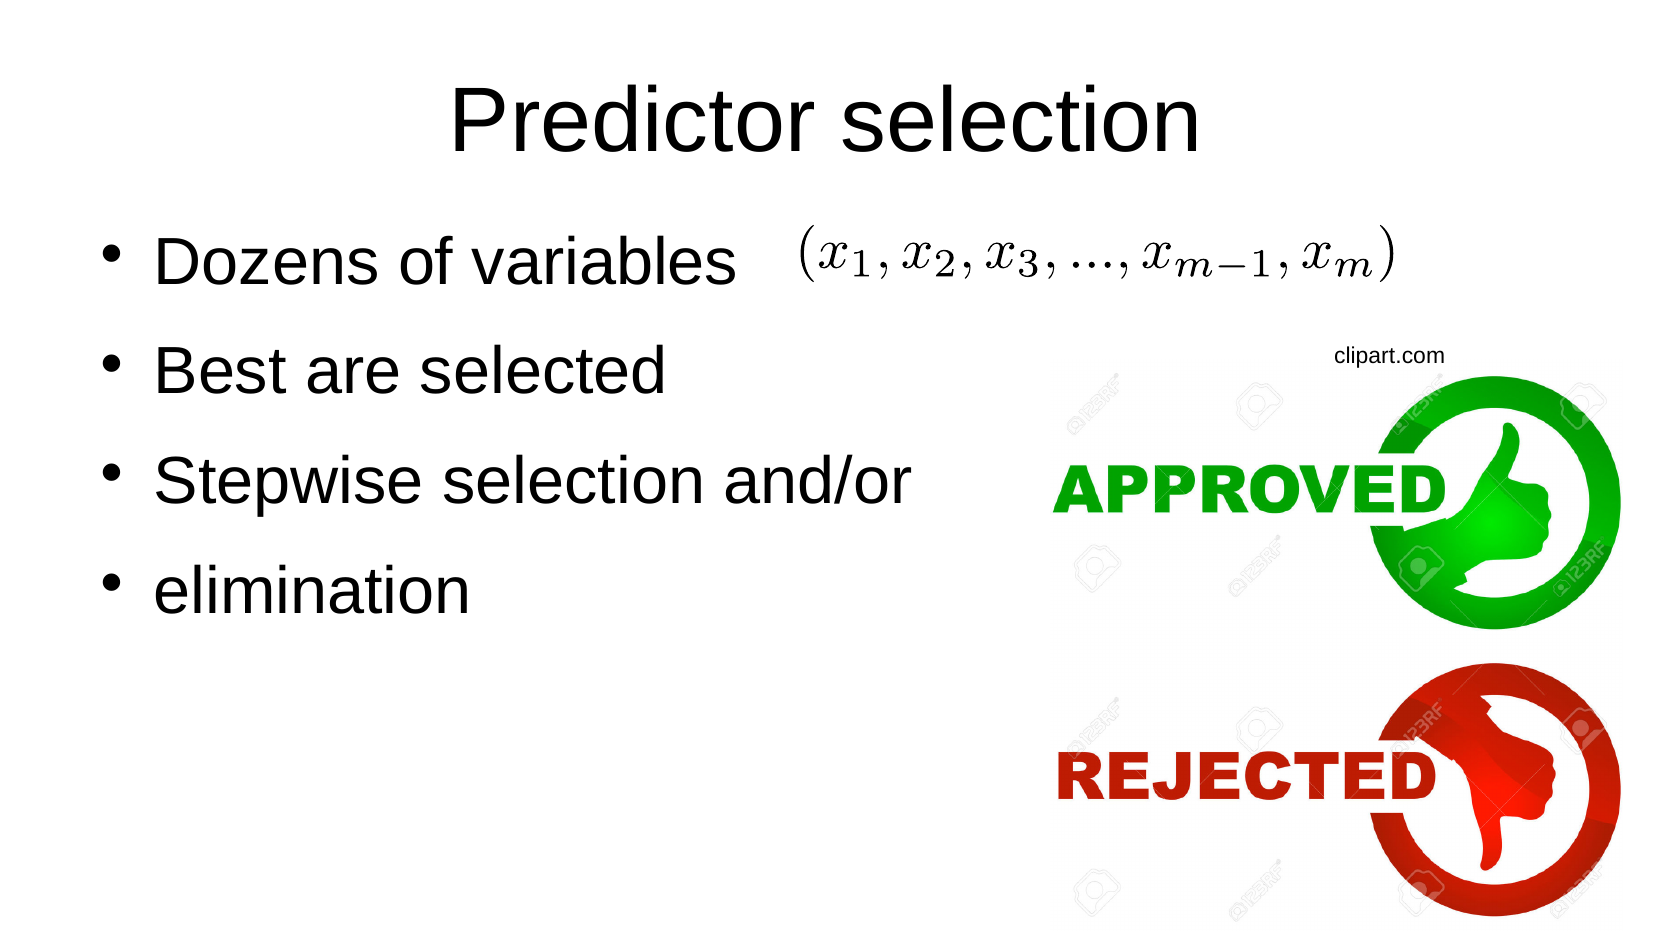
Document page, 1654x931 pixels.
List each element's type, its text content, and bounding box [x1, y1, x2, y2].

text_box Predictor selection [82, 37, 1571, 193]
text_box Dozens of variables Best are selected Stepwise selection and/or elimination [82, 217, 1571, 757]
text_box clipart.com [1319, 333, 1461, 374]
text_box [794, 224, 1399, 283]
picture [1050, 359, 1623, 931]
